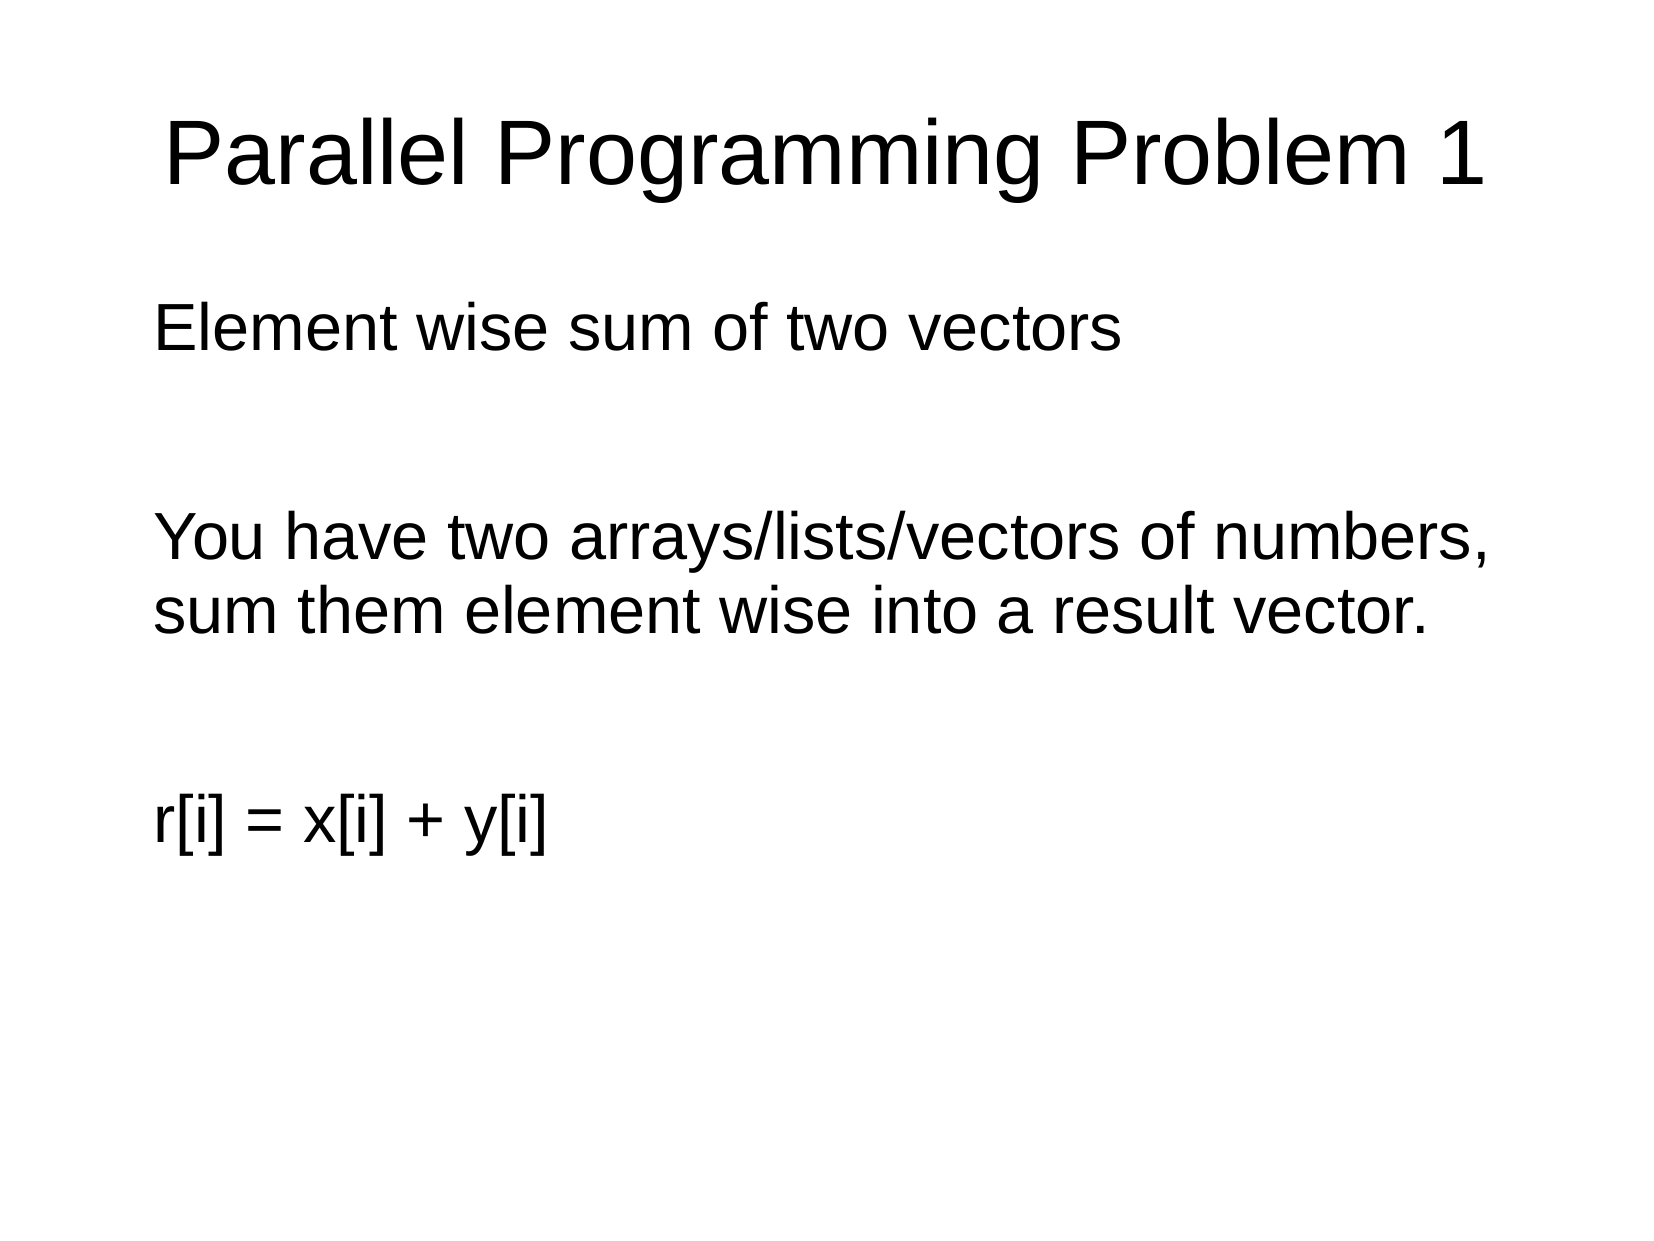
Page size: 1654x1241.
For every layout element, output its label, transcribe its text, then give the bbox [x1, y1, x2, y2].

list Element wise sum of two vectors You have two arrays/lists/vectors of numbers, sum them element wise into a result vector. r[i] = x[i] + y[i] [82, 290, 1571, 1010]
title Parallel Programming Problem 1 [82, 49, 1571, 257]
